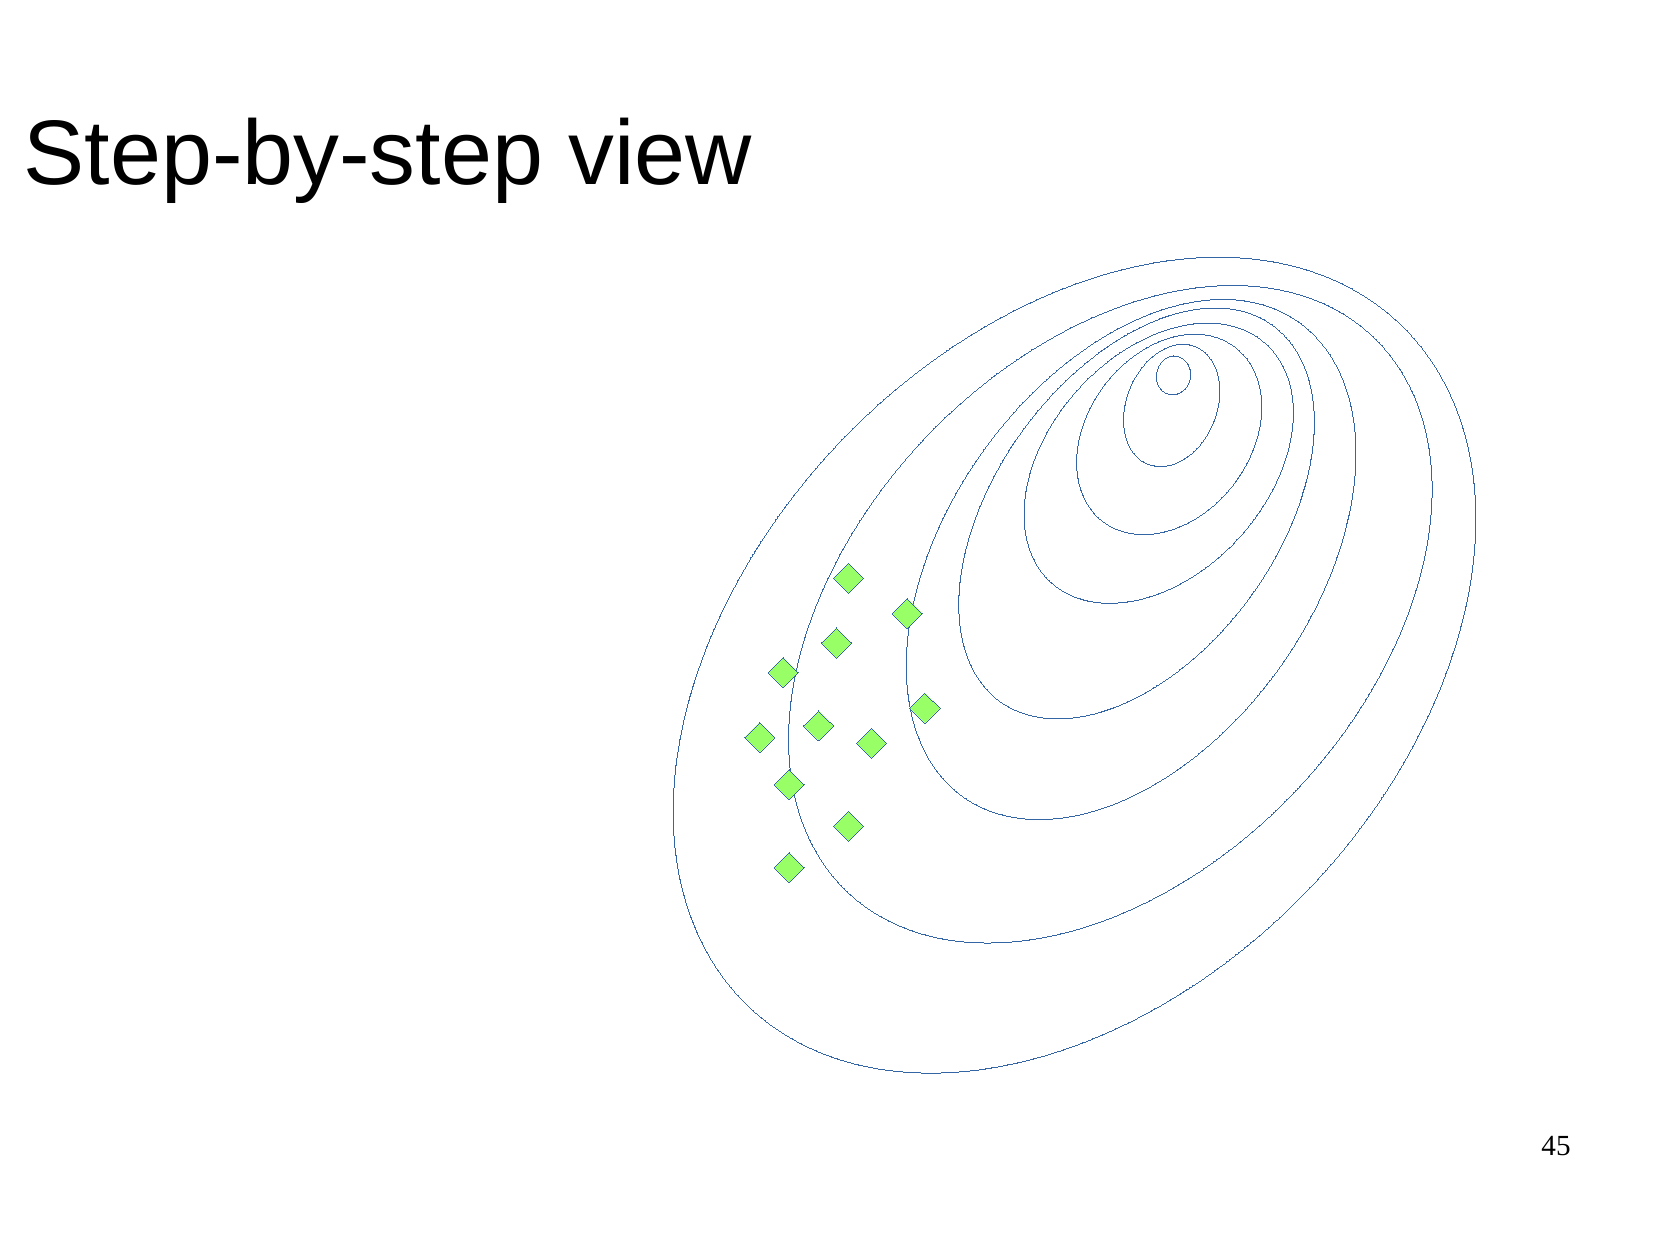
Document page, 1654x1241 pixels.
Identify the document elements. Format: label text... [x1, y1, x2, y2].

title Step-by-step view [23, 49, 1512, 257]
text_box [673, 257, 1476, 1074]
